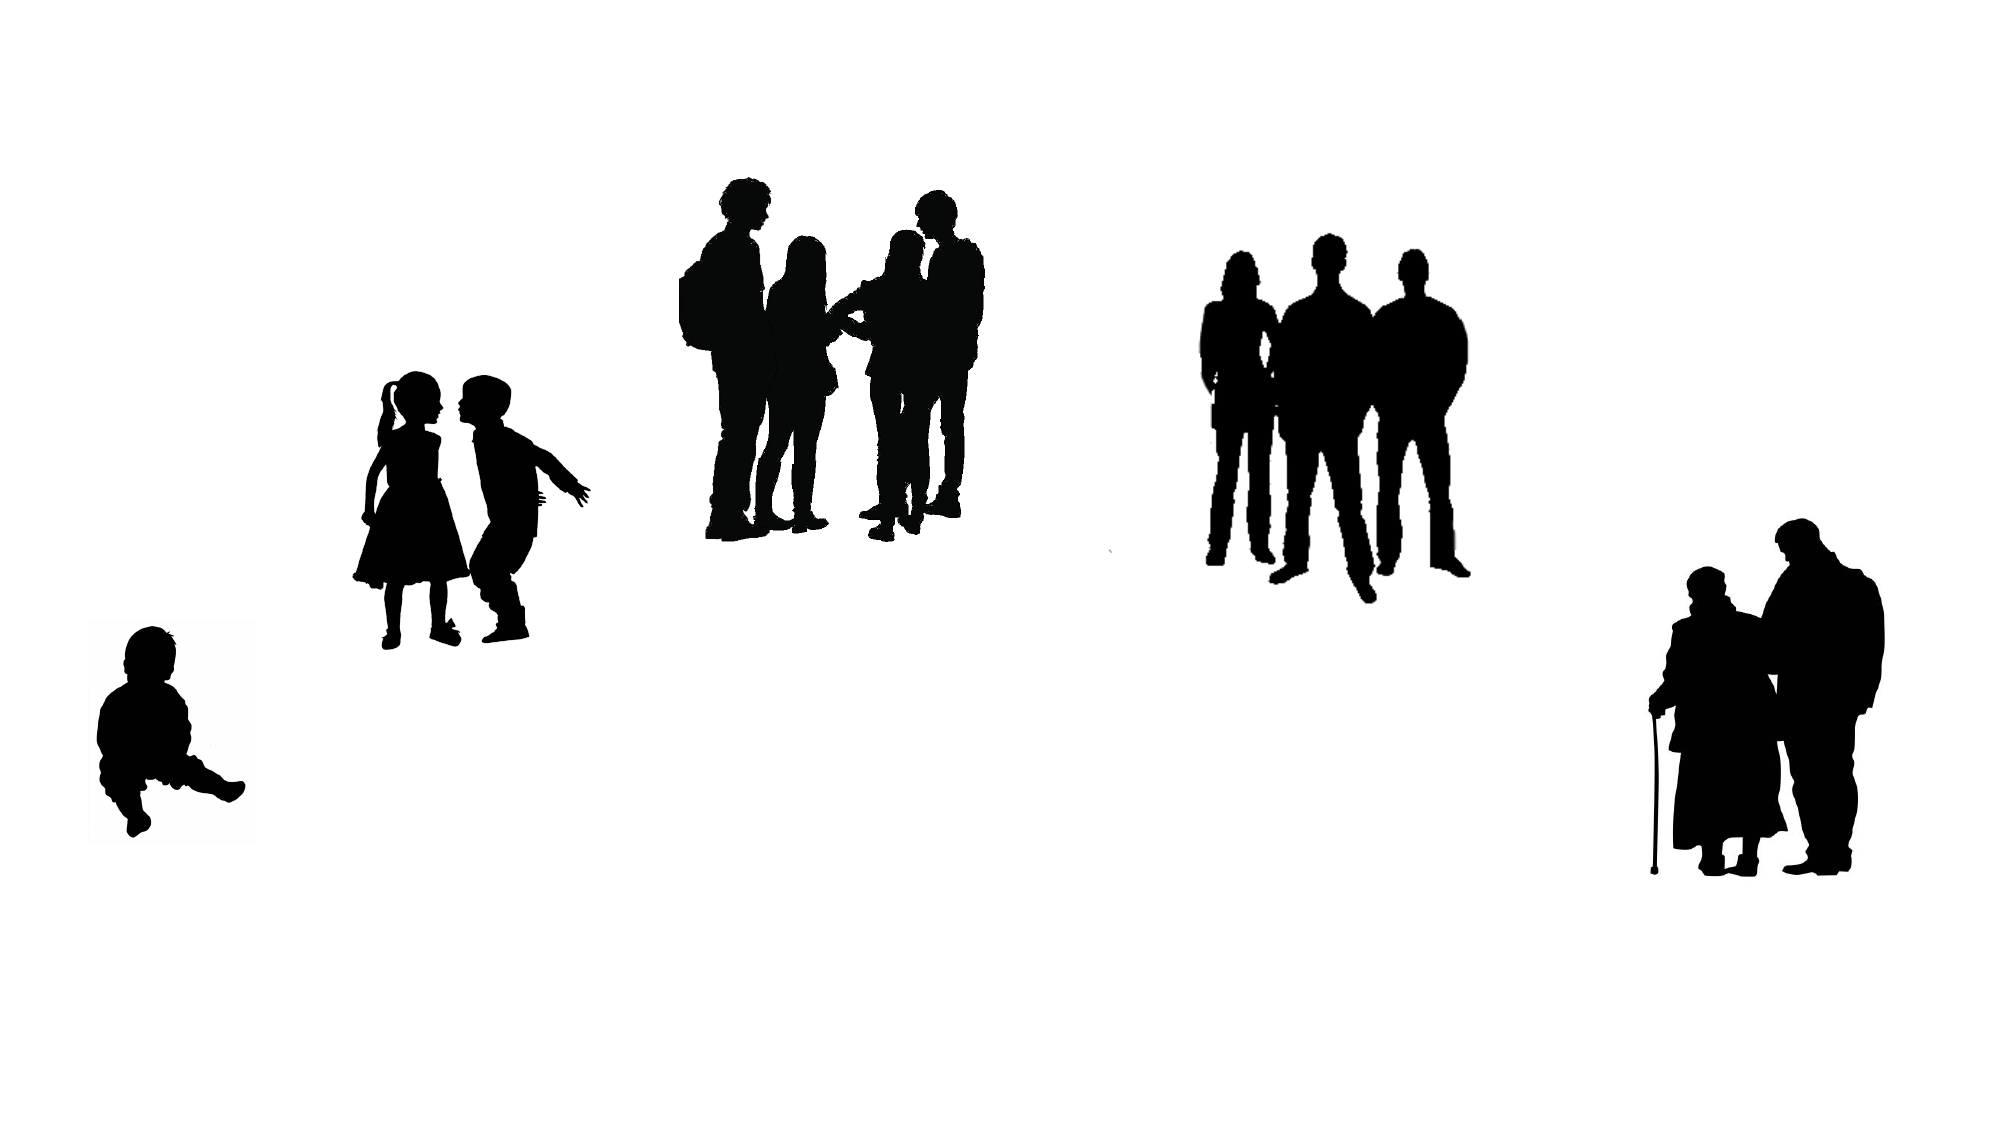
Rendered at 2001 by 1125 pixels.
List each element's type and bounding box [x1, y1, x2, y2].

picture [352, 371, 591, 650]
picture [679, 177, 1013, 544]
picture [88, 620, 255, 843]
picture [1092, 216, 1559, 621]
picture [1583, 501, 1949, 889]
